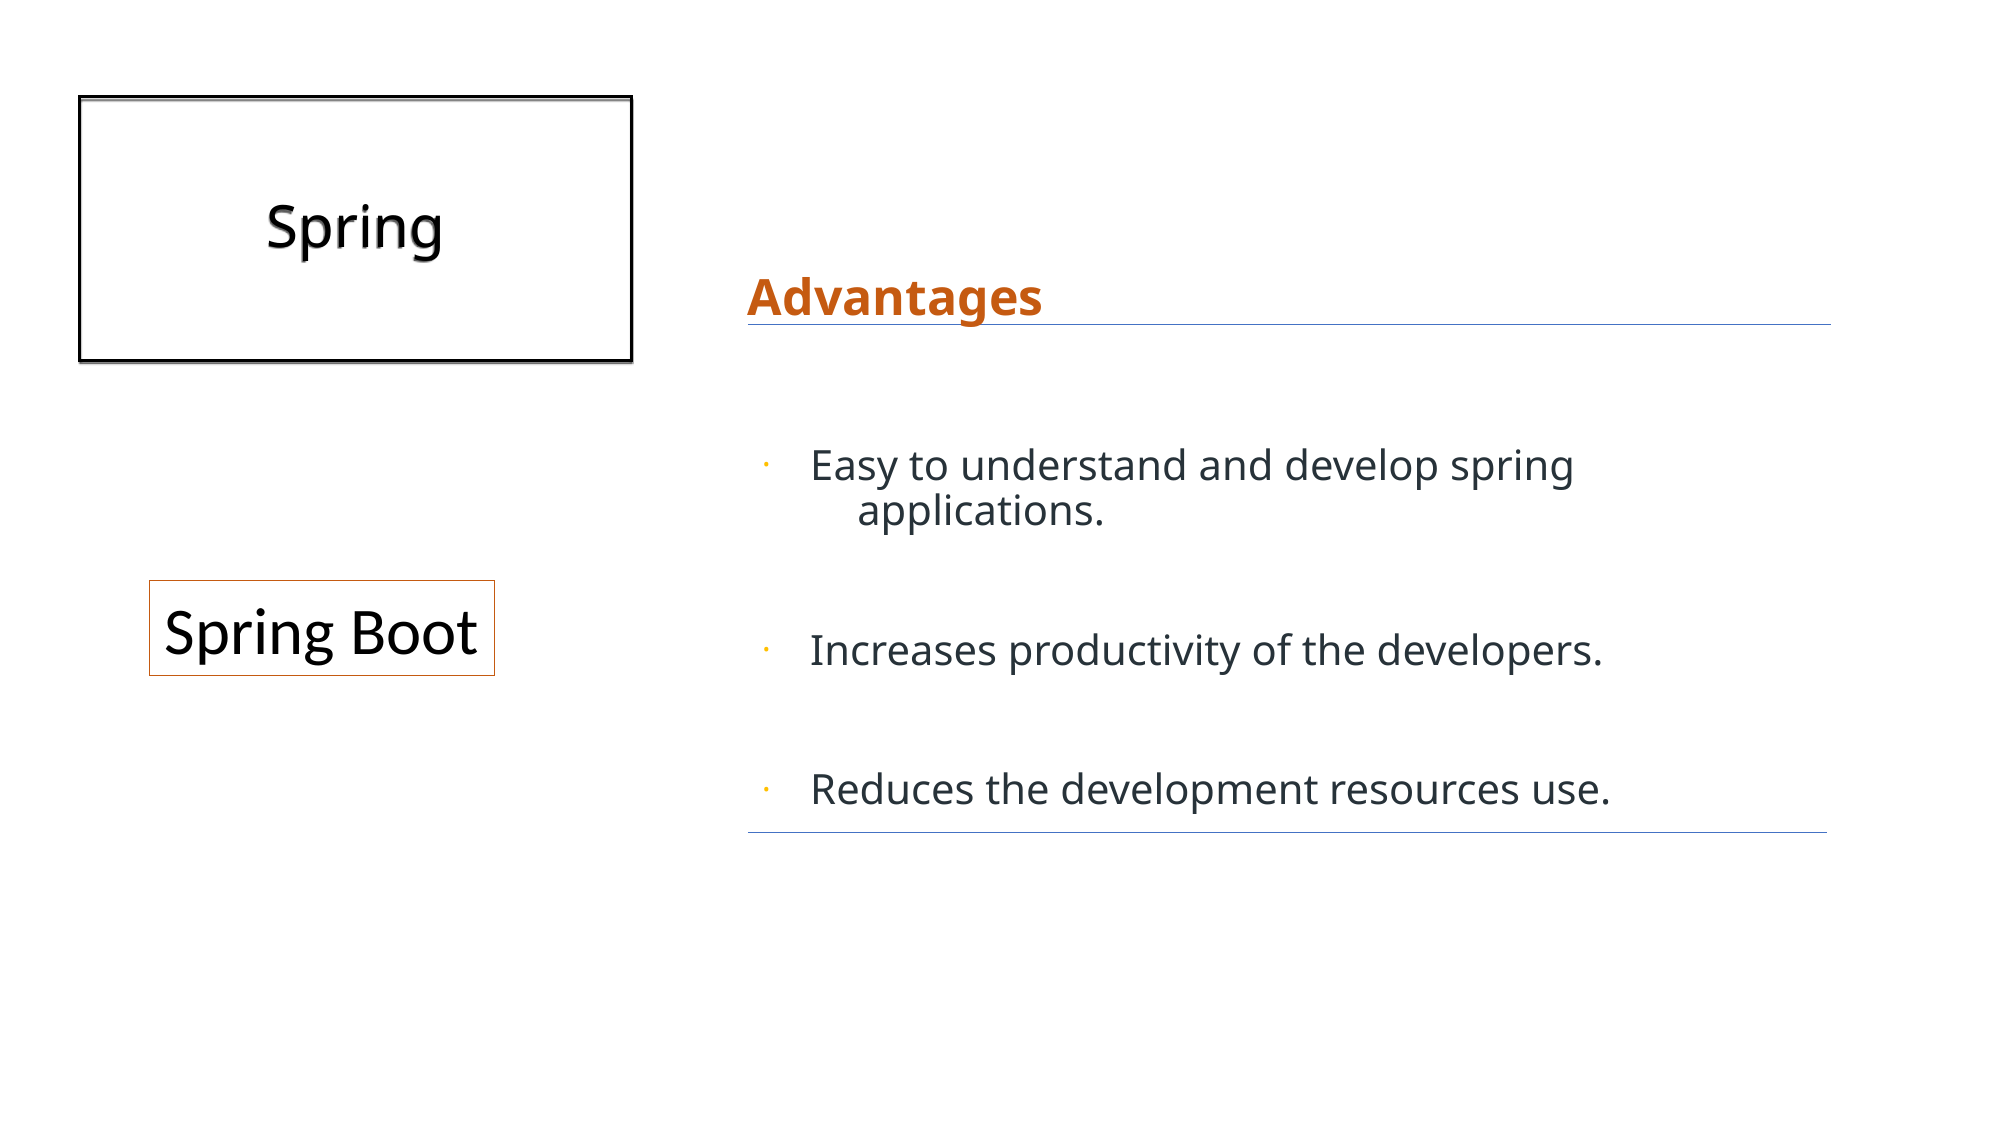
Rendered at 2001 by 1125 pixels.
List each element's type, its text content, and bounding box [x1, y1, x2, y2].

text_box Advantages [732, 258, 1733, 334]
text_box Easy to understand and develop spring applications. Increases productivity of the developers. Reduces the development resources use. [747, 361, 1827, 777]
title Spring [79, 96, 632, 361]
text_box Spring Boot [150, 581, 495, 676]
